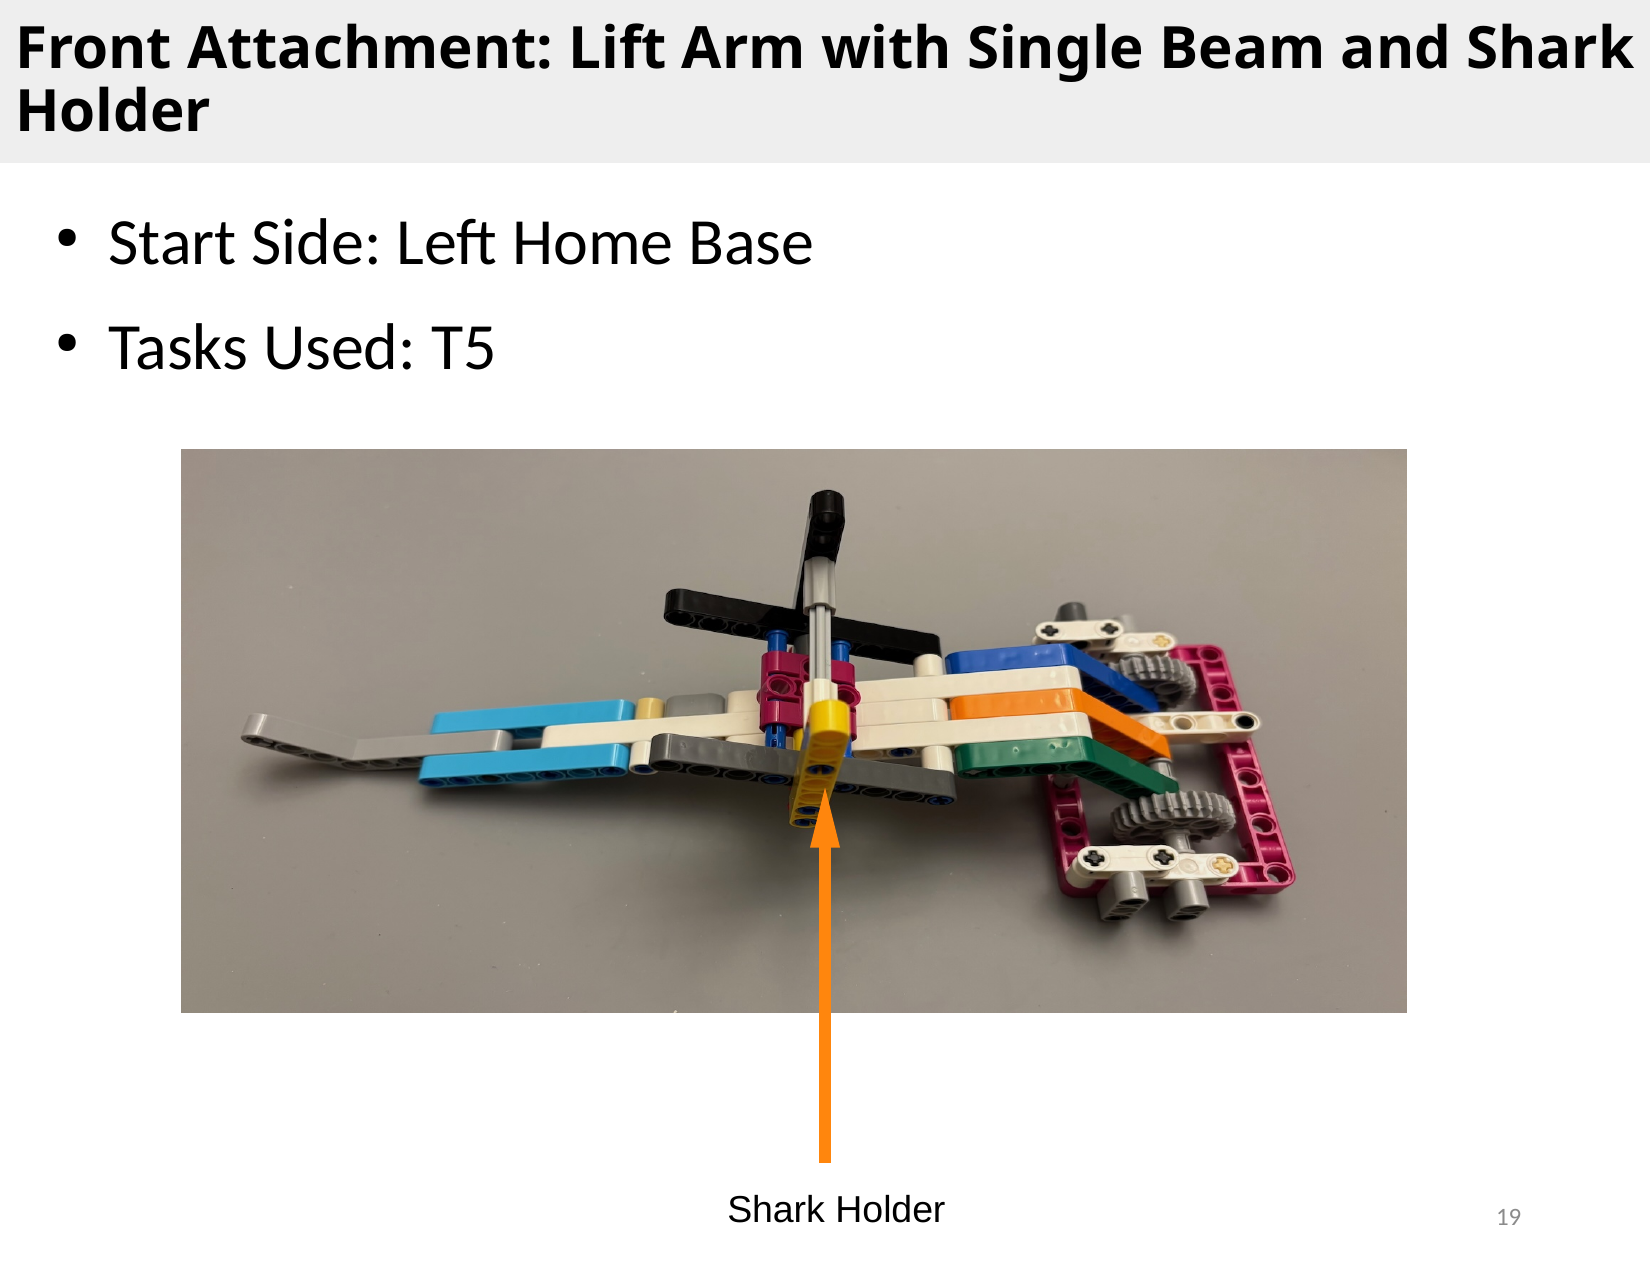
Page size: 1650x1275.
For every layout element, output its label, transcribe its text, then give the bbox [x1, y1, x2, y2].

picture [181, 449, 1407, 1013]
title Front Attachment: Lift Arm with Single Beam and Shark Holder [0, 0, 1650, 163]
list Start Side: Left Home Base Tasks Used: T5 [37, 207, 1595, 488]
text_box Shark Holder [712, 1180, 962, 1238]
